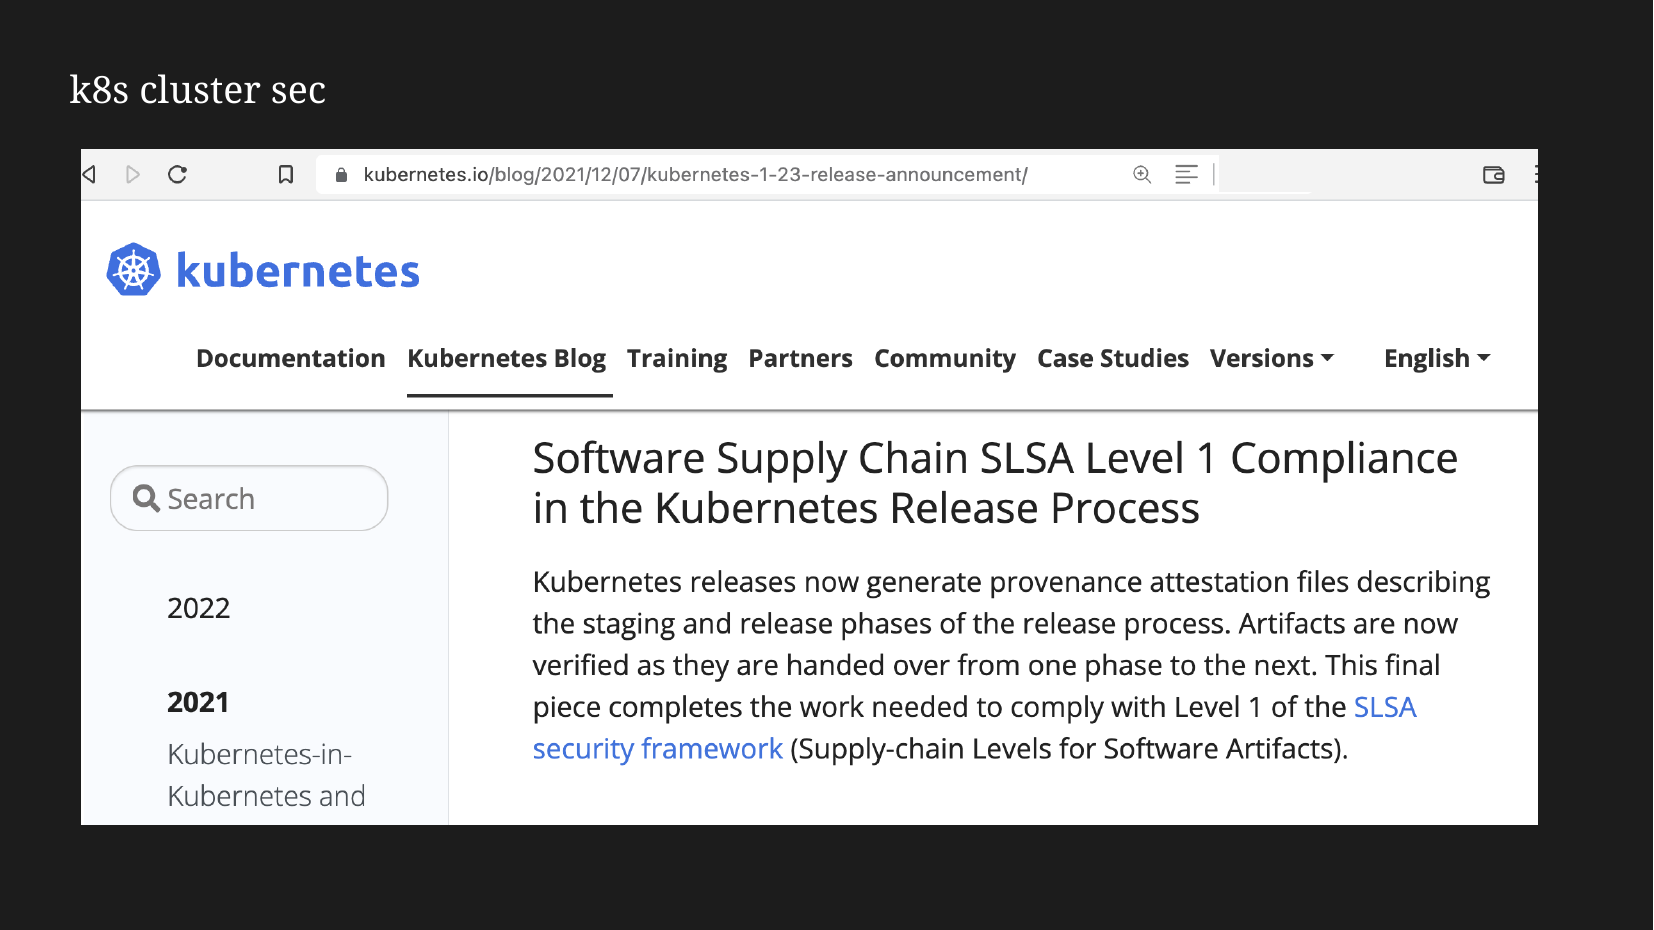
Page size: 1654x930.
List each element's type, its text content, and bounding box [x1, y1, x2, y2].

text_box k8s cluster sec [54, 56, 451, 113]
picture [81, 149, 1538, 826]
